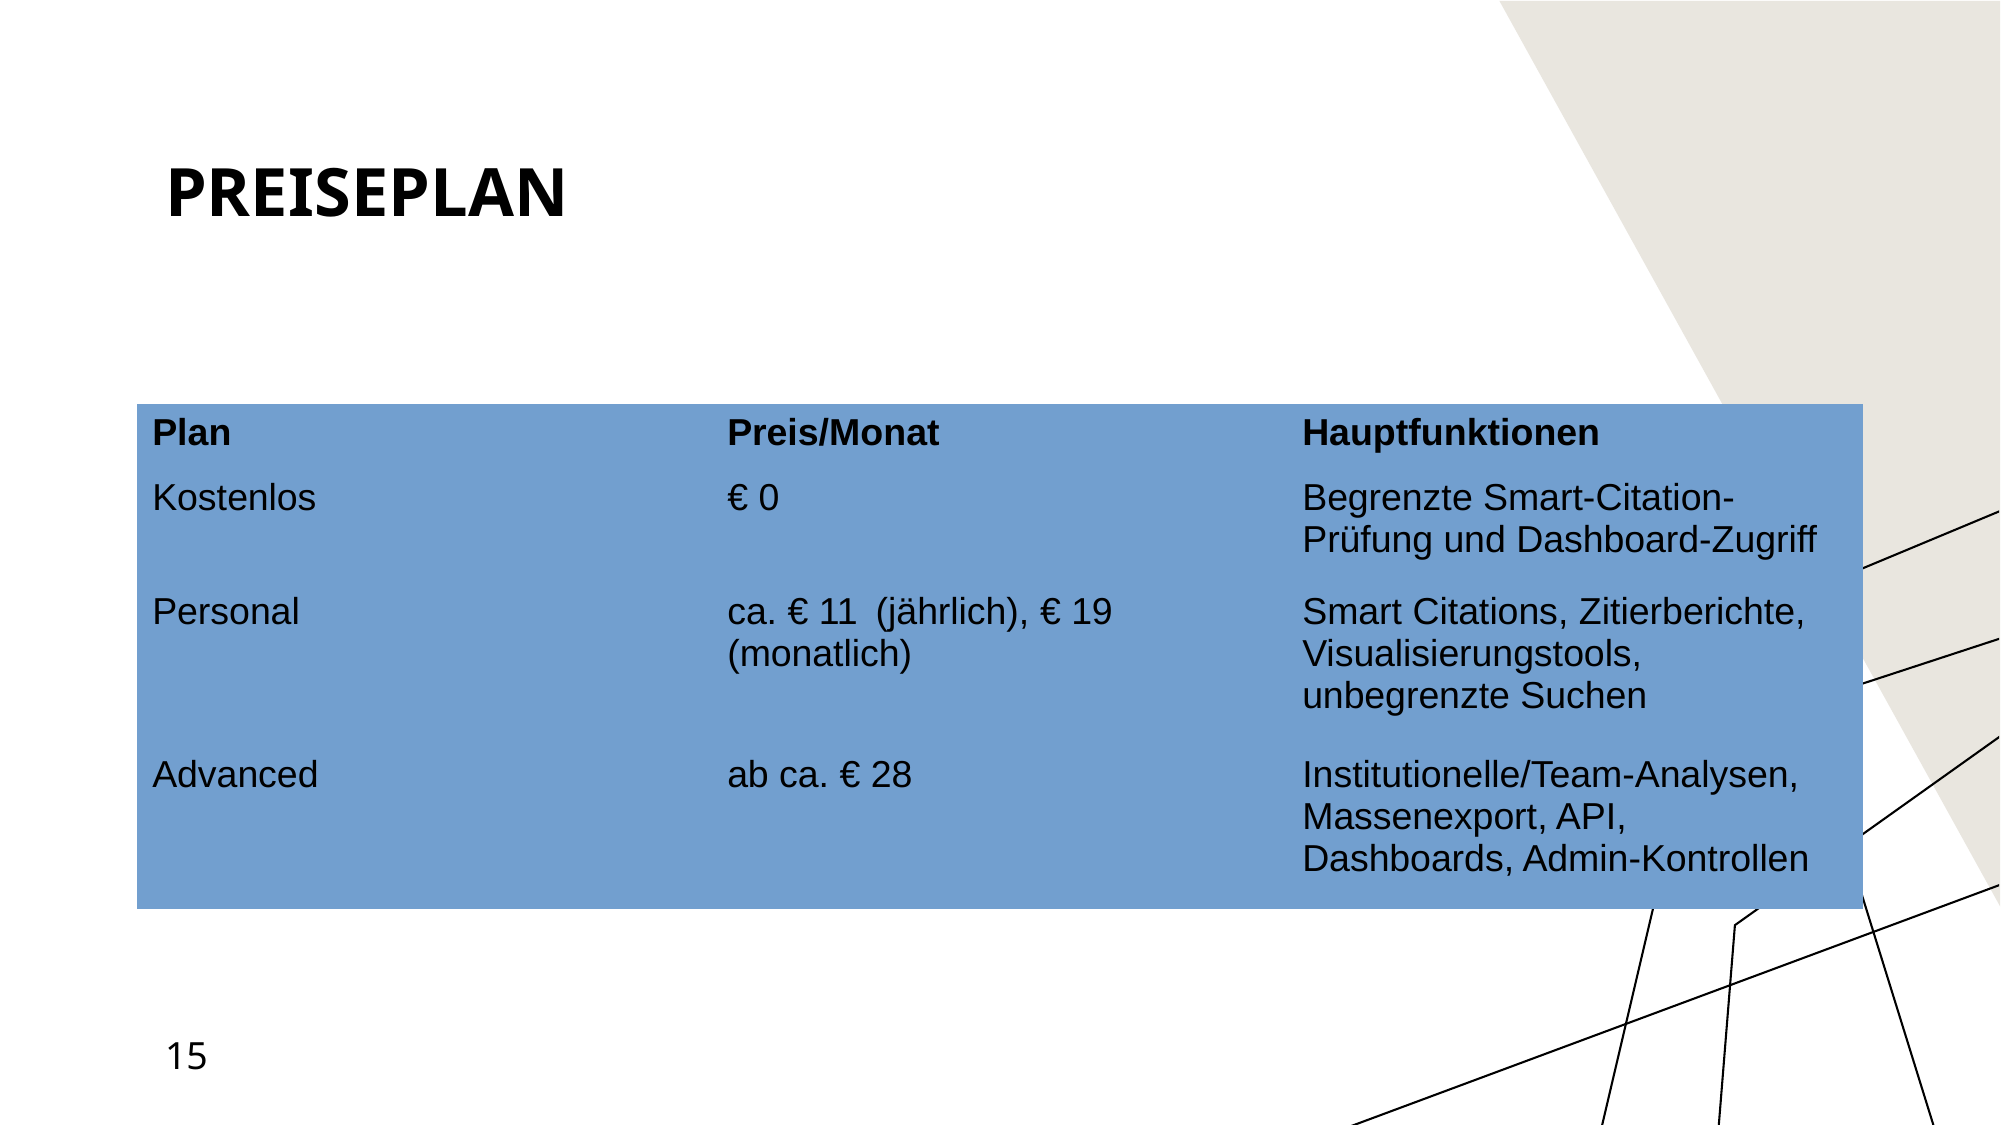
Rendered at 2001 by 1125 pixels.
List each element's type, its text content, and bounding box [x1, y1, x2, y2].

table_cell ca. € 11 (jährlich), € 19 (monatlich) [713, 584, 1288, 746]
table_cell Personal [137, 584, 713, 746]
table_cell Kostenlos [137, 469, 713, 584]
table_header Hauptfunktionen [1288, 404, 1863, 469]
table_header Preis/Monat [713, 404, 1288, 469]
table_cell € 0 [713, 469, 1288, 584]
table_cell Begrenzte Smart-Citation-Prüfung und Dashboard-Zugriff [1288, 469, 1863, 584]
text_box [150, 1024, 254, 1074]
table_cell Advanced [137, 746, 713, 909]
table_cell ab ca. € 28 [713, 746, 1288, 909]
table_header Plan [137, 404, 713, 469]
title Preiseplan [150, 59, 1344, 330]
table_cell Institutionelle/Team-Analysen, Massenexport, API, Dashboards, Admin-Kontrollen [1288, 746, 1863, 909]
table_cell Smart Citations, Zitierberichte, Visualisierungstools, unbegrenzte Suchen [1288, 584, 1863, 746]
